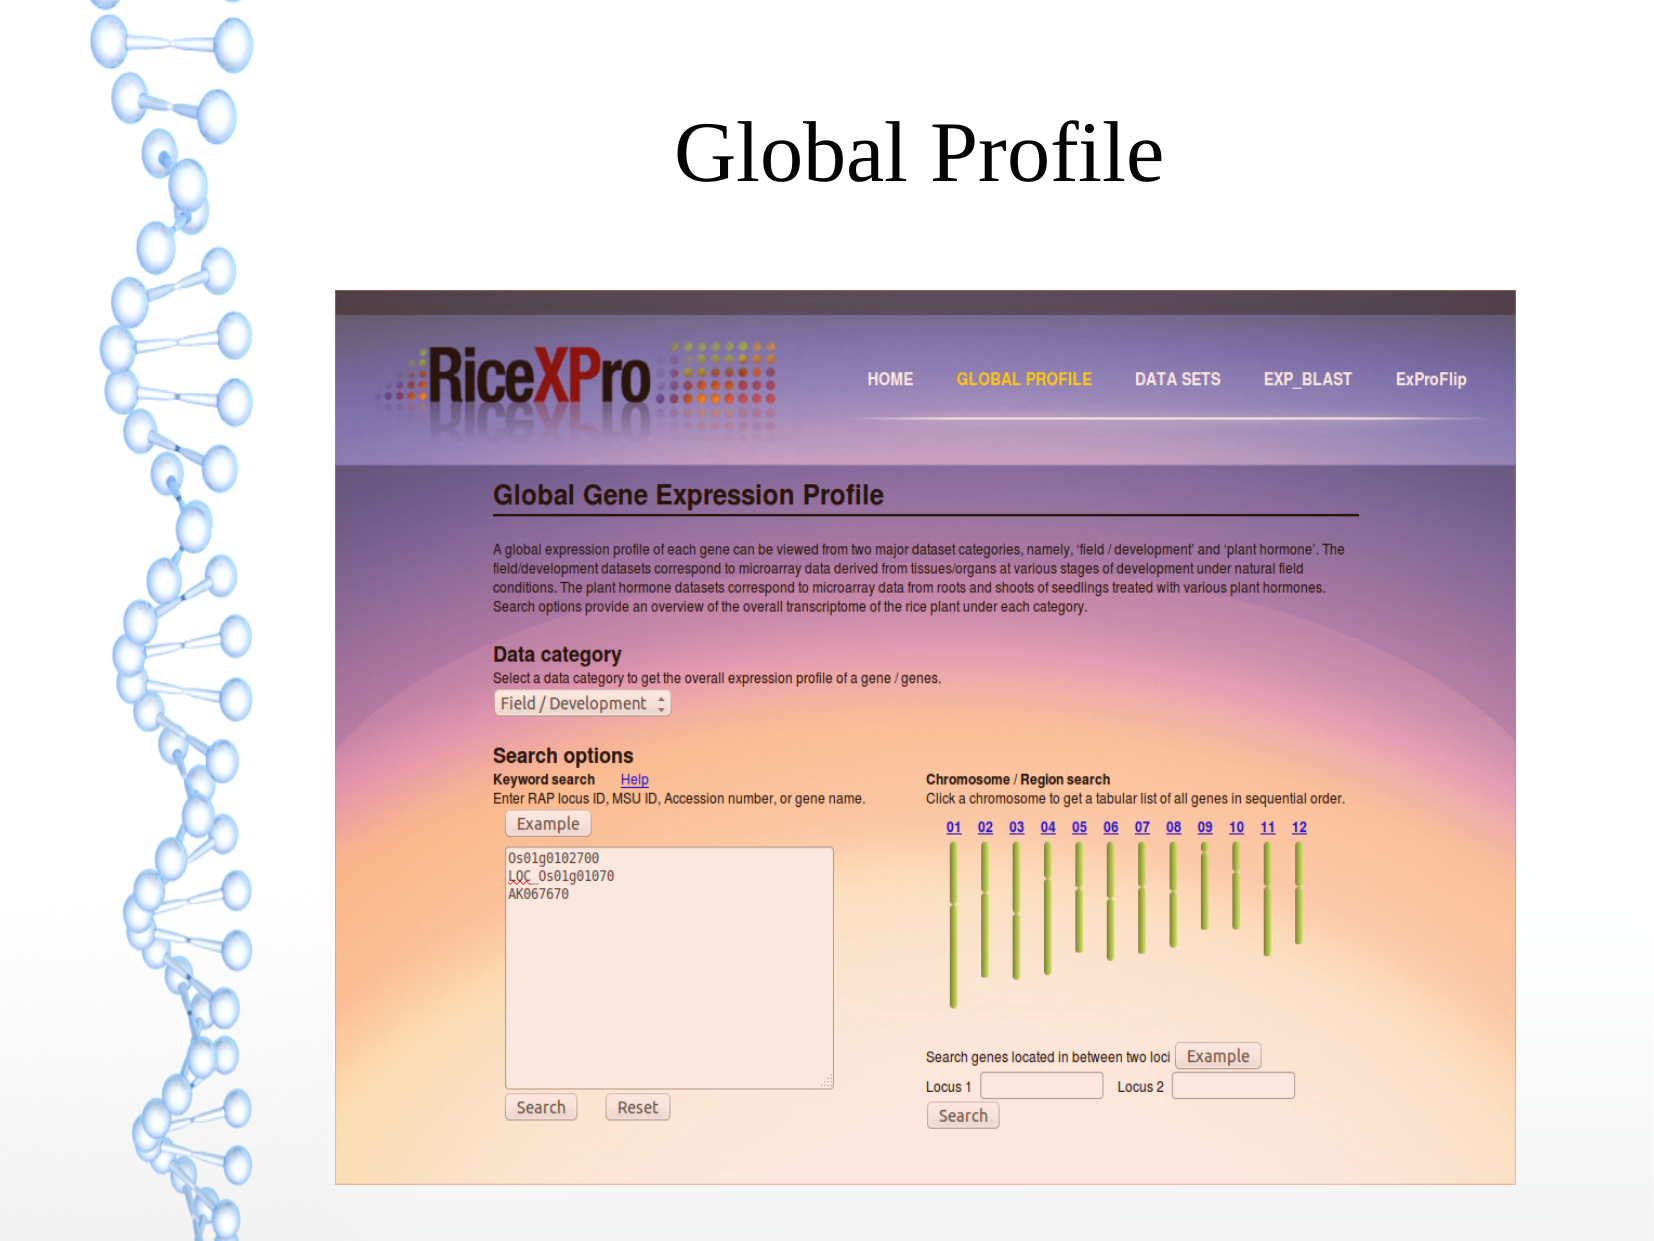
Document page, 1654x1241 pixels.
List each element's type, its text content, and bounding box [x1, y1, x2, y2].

title Global Profile [269, 49, 1571, 257]
picture [0, 0, 1654, 1241]
